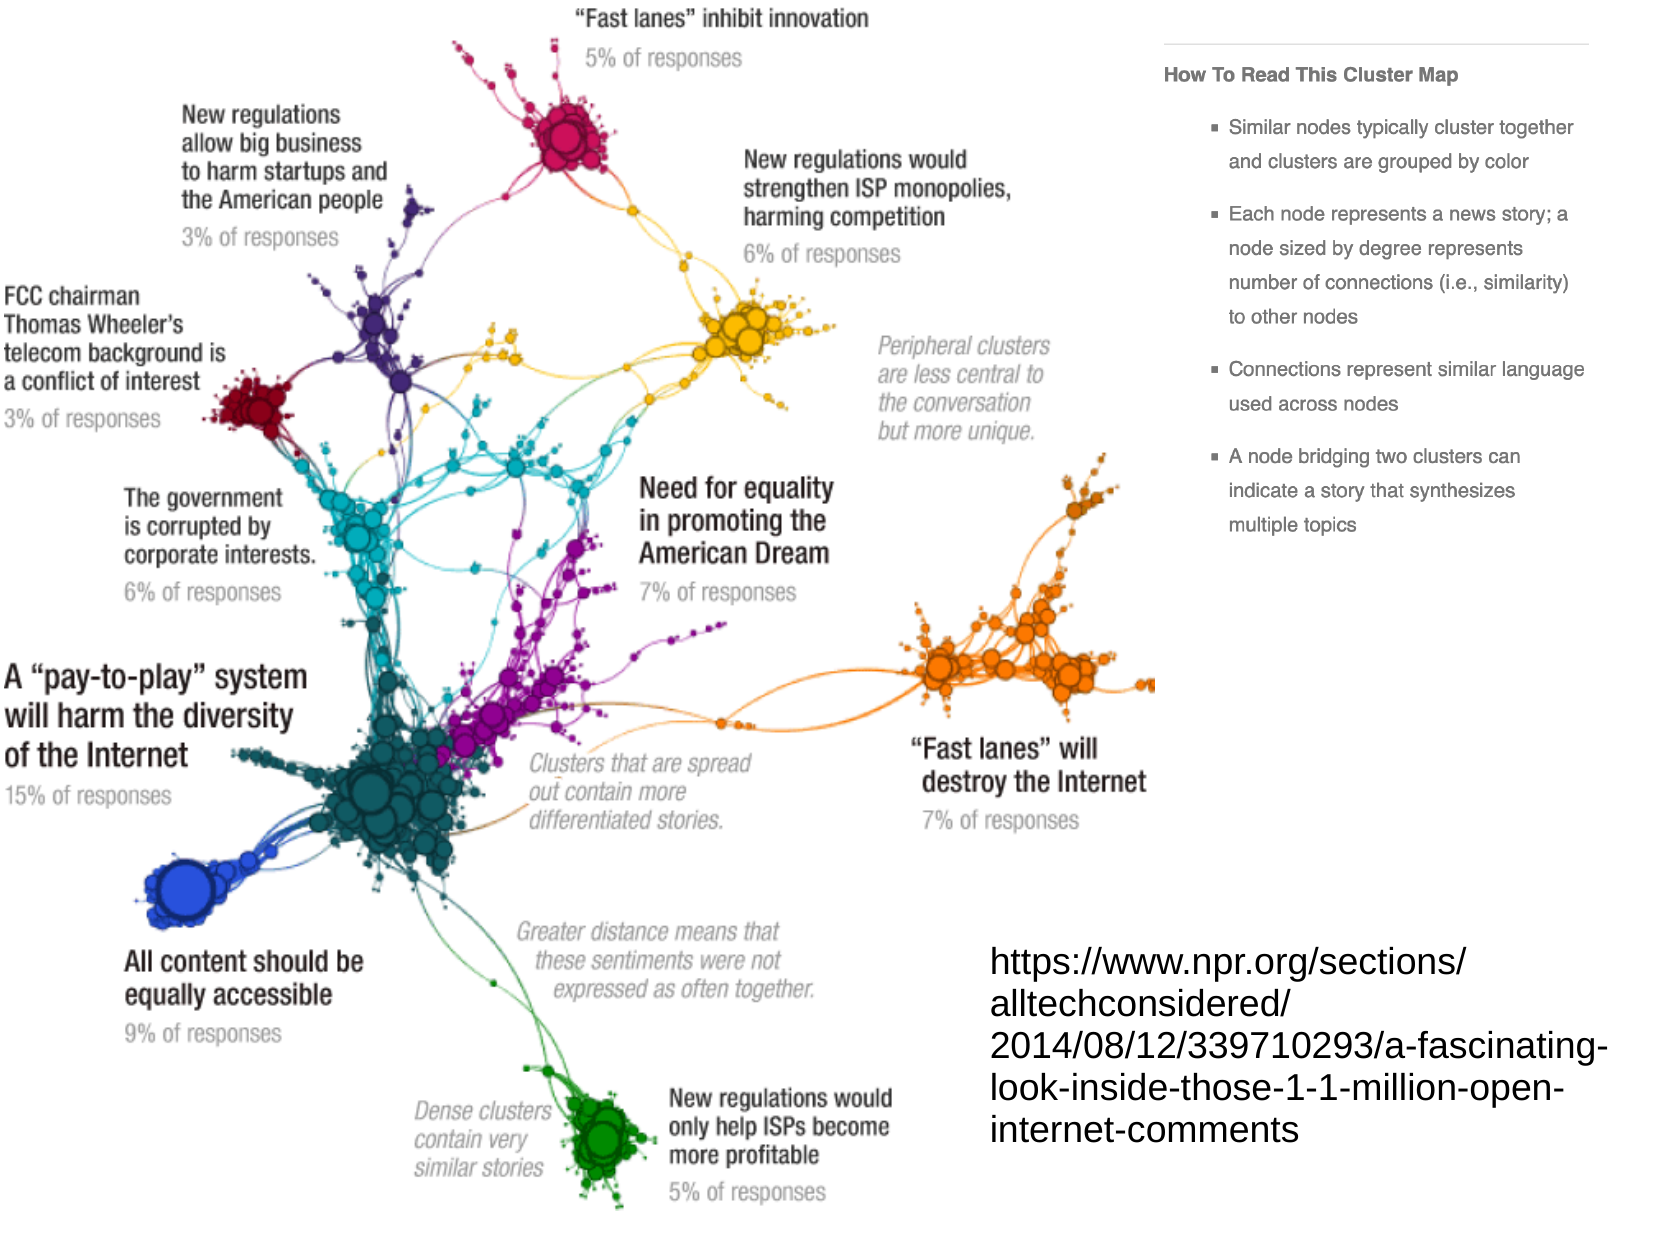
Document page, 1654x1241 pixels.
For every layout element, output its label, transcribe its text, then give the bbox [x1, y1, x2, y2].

picture [4, 7, 1623, 1211]
text_box https://www.npr.org/sections/alltechconsidered/2014/08/12/339710293/a-fascinating-look-inside-those-1-1-million-open-internet-comments [975, 933, 1654, 1201]
